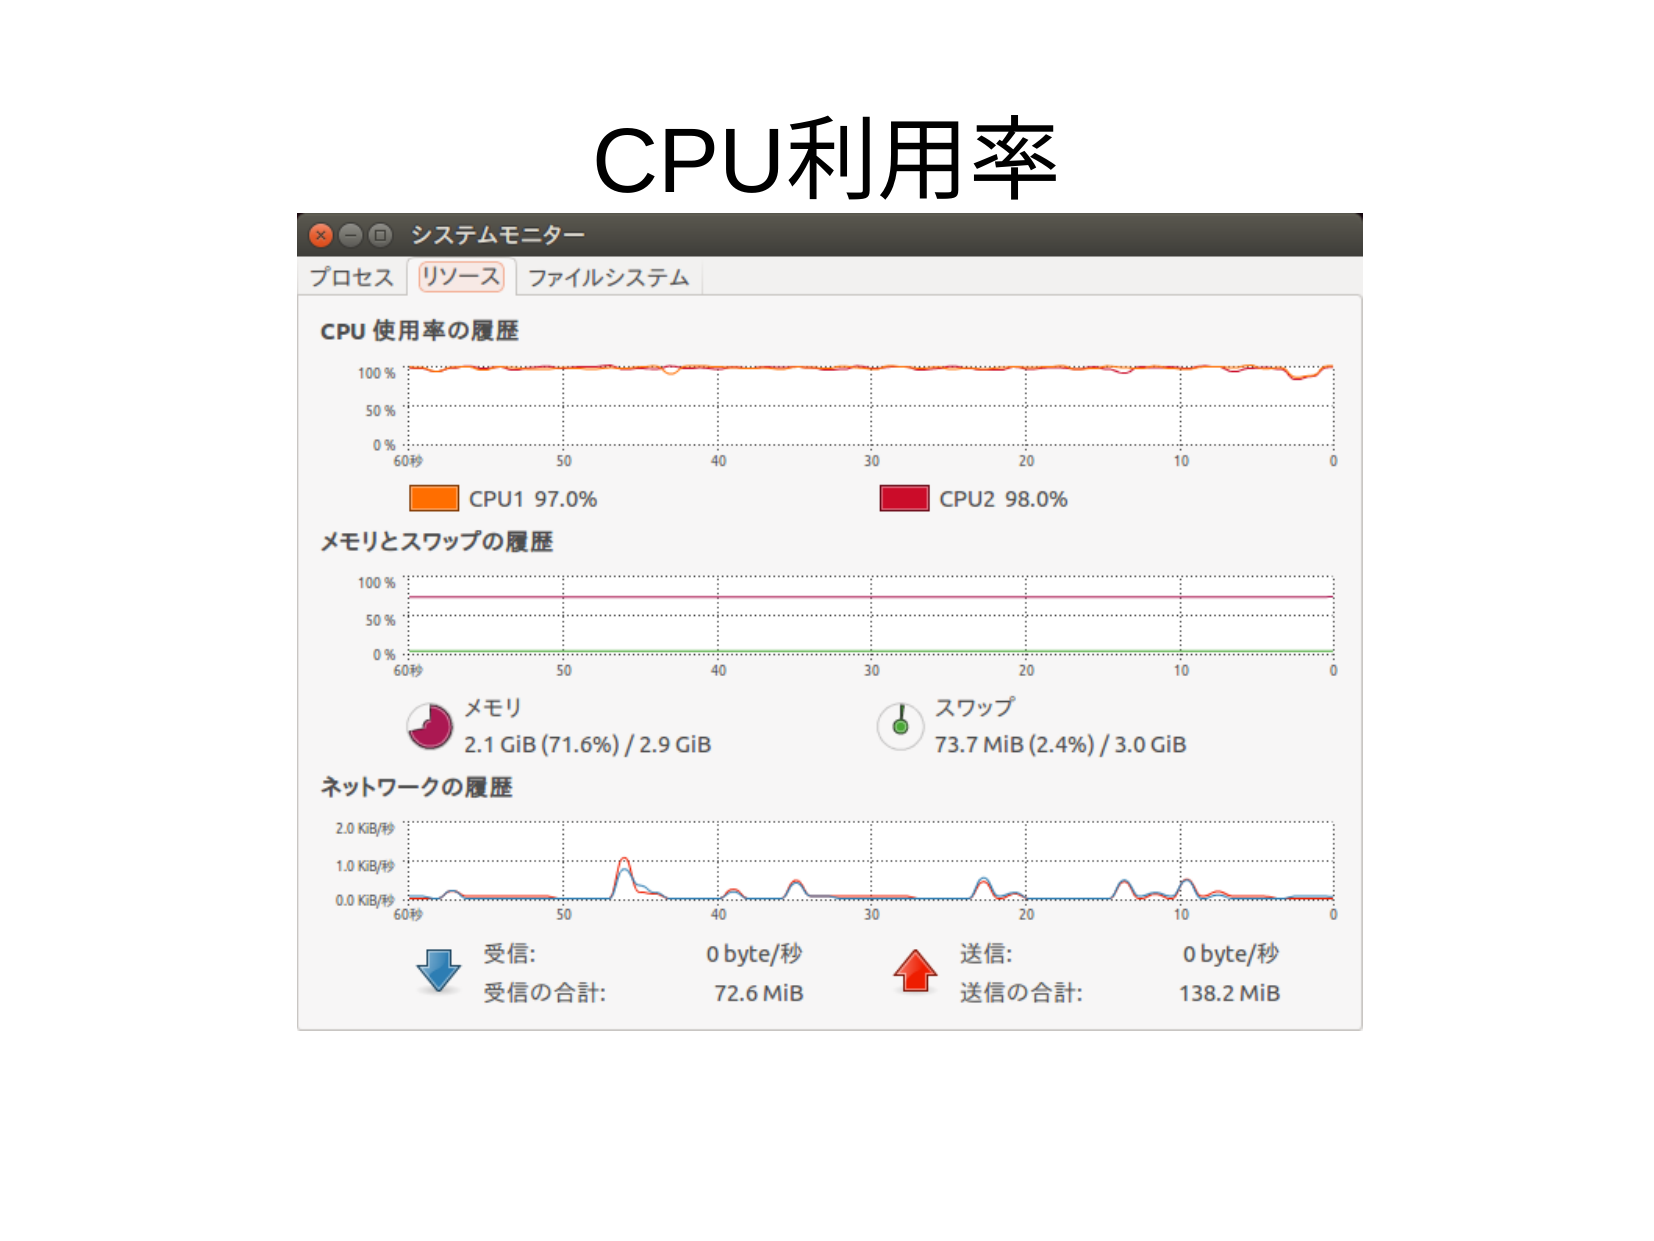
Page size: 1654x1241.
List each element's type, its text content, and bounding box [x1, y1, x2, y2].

picture [297, 213, 1363, 1031]
title CPU利用率 [82, 49, 1571, 257]
